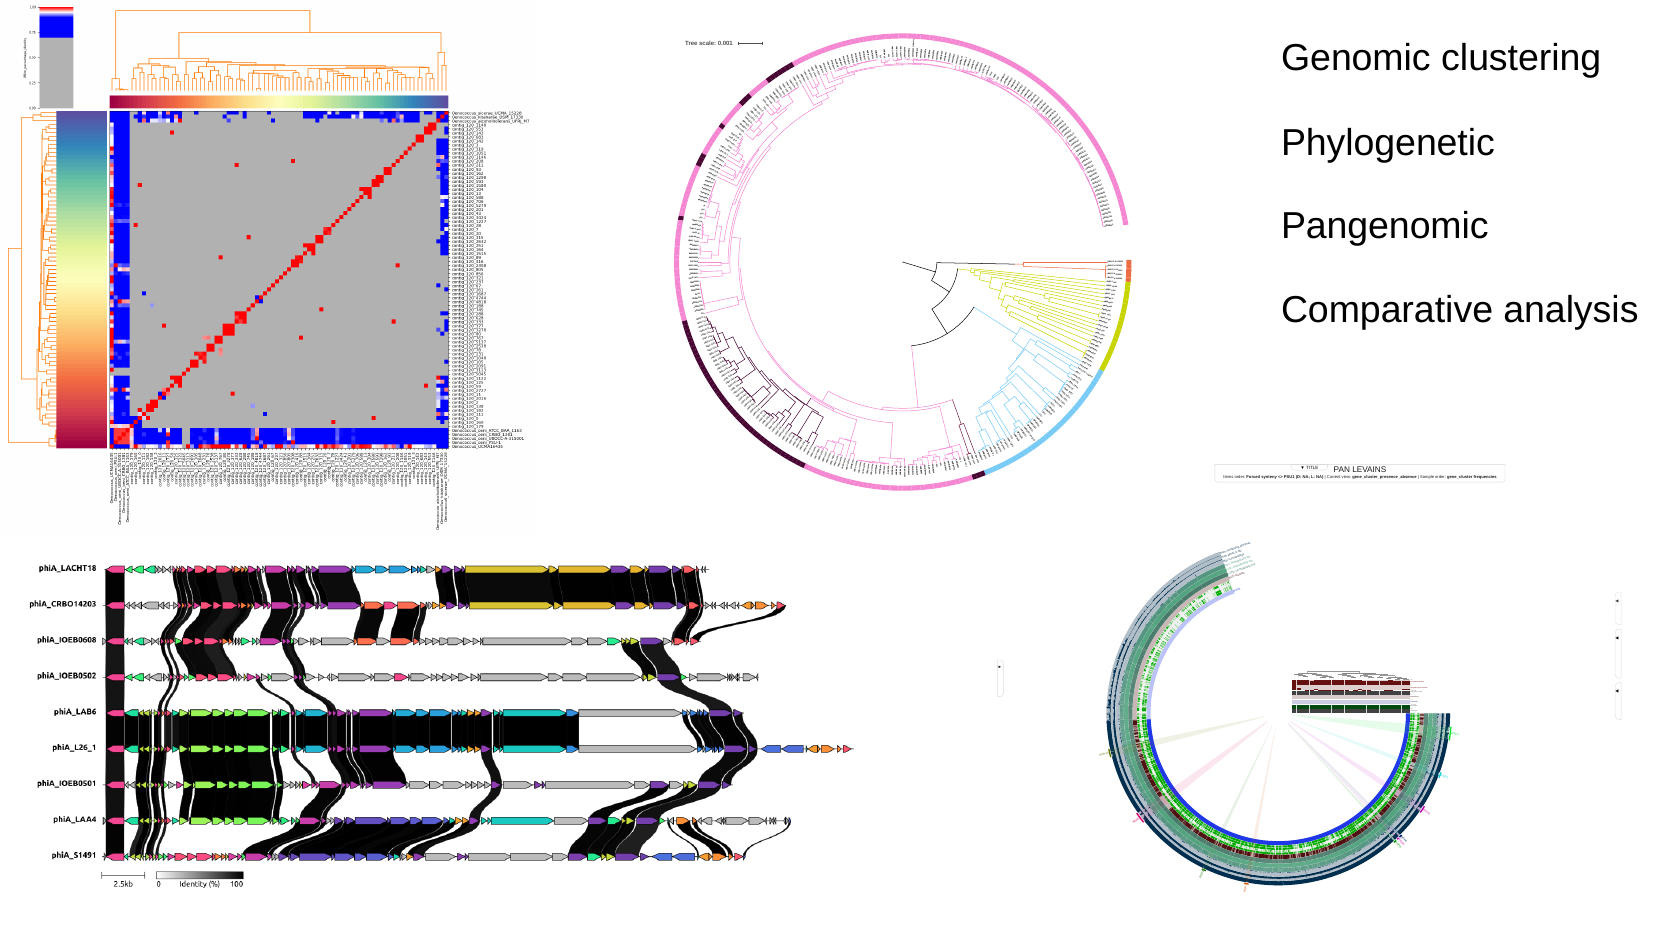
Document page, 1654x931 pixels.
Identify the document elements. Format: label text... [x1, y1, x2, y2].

picture [0, 0, 535, 535]
picture [29, 560, 857, 889]
picture [649, 13, 1645, 916]
text_box Genomic clustering Phylogenetic Pangenomic Comparative analysis [1266, 29, 1654, 339]
